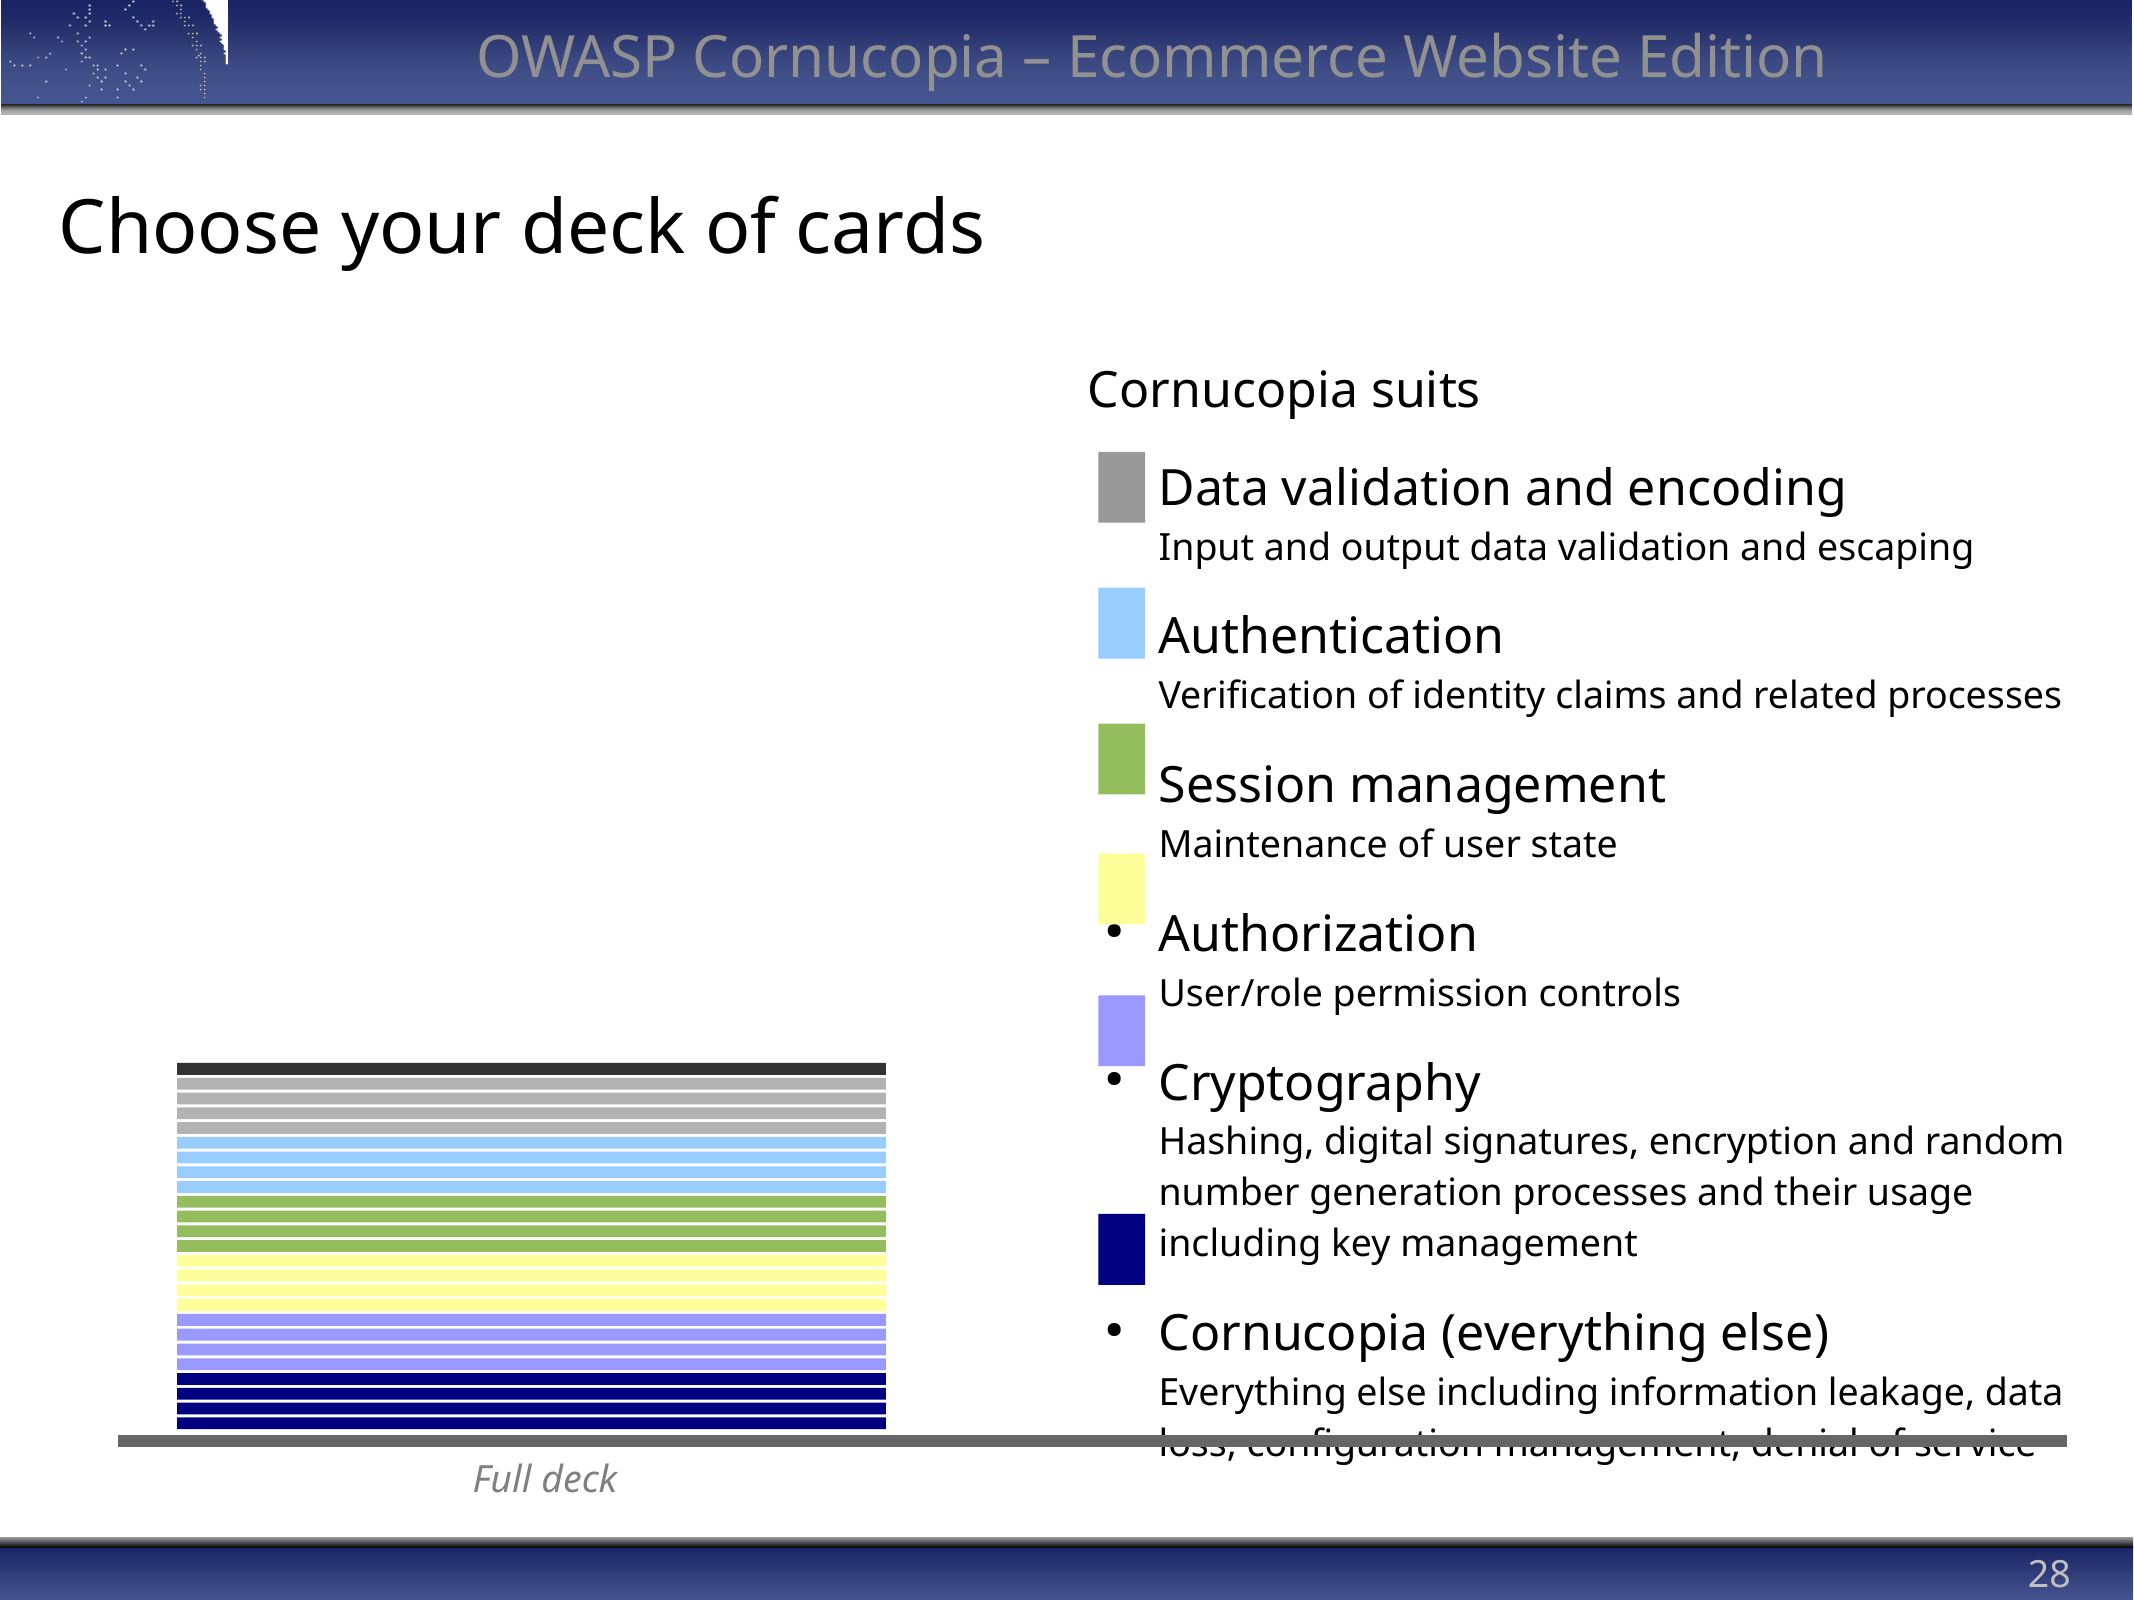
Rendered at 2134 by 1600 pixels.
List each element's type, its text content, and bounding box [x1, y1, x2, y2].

list [1098, 587, 1146, 659]
list [177, 1195, 886, 1208]
list [1098, 723, 1146, 795]
title Choose your deck of cards [58, 124, 2126, 325]
list Cornucopia suits Data validation and encoding Input and output data validation and escaping Authentication Verification of identity claims and related processes Session management Maintenance of user state Authorization User/role permission controls Cryptography Hashing, digital signatures, encryption and random number generation processes and their usage including key management Cornucopia (everything else) Everything else including information leakage, data loss, configuration management, denial of service [1087, 354, 2068, 1536]
list [177, 1107, 886, 1120]
list [177, 1373, 886, 1385]
list [1098, 995, 1146, 1067]
list [177, 1181, 886, 1193]
list [177, 1210, 886, 1223]
list [1098, 853, 1146, 925]
list [177, 1328, 886, 1341]
list [177, 1136, 886, 1149]
list [177, 1166, 886, 1179]
list [177, 1417, 886, 1430]
list [1098, 1213, 1146, 1285]
list [177, 1225, 886, 1238]
list [177, 1062, 886, 1075]
list [177, 1358, 886, 1371]
list Full deck [472, 1452, 709, 1506]
list [177, 1254, 886, 1267]
list [118, 1435, 2067, 1447]
list [177, 1387, 886, 1400]
list [177, 1343, 886, 1356]
list [177, 1151, 886, 1164]
list [177, 1122, 886, 1134]
list [177, 1284, 886, 1297]
list [177, 1402, 886, 1415]
list [177, 1313, 886, 1326]
list [177, 1092, 886, 1105]
list [177, 1299, 886, 1312]
list [1098, 451, 1146, 523]
list [177, 1269, 886, 1282]
list [177, 1077, 886, 1090]
list [177, 1240, 886, 1252]
